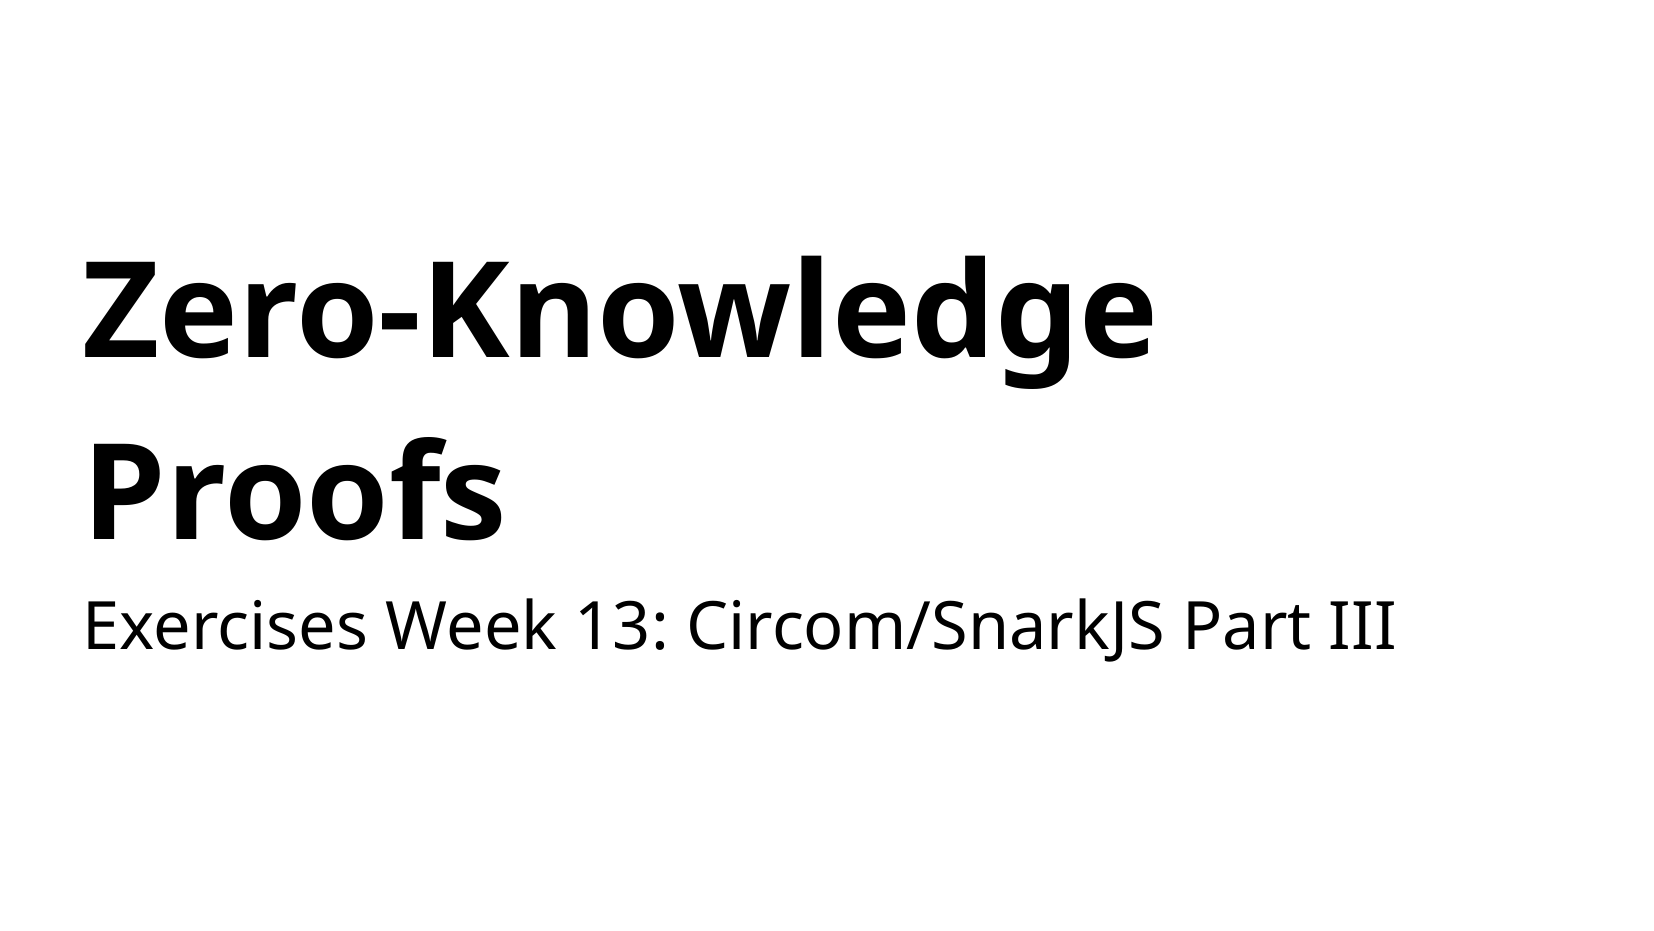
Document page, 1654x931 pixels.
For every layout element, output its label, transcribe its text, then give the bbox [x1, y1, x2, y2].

subtitle Zero-Knowledge Proofs Exercises Week 13: Circom/SnarkJS Part III [82, 217, 1571, 758]
